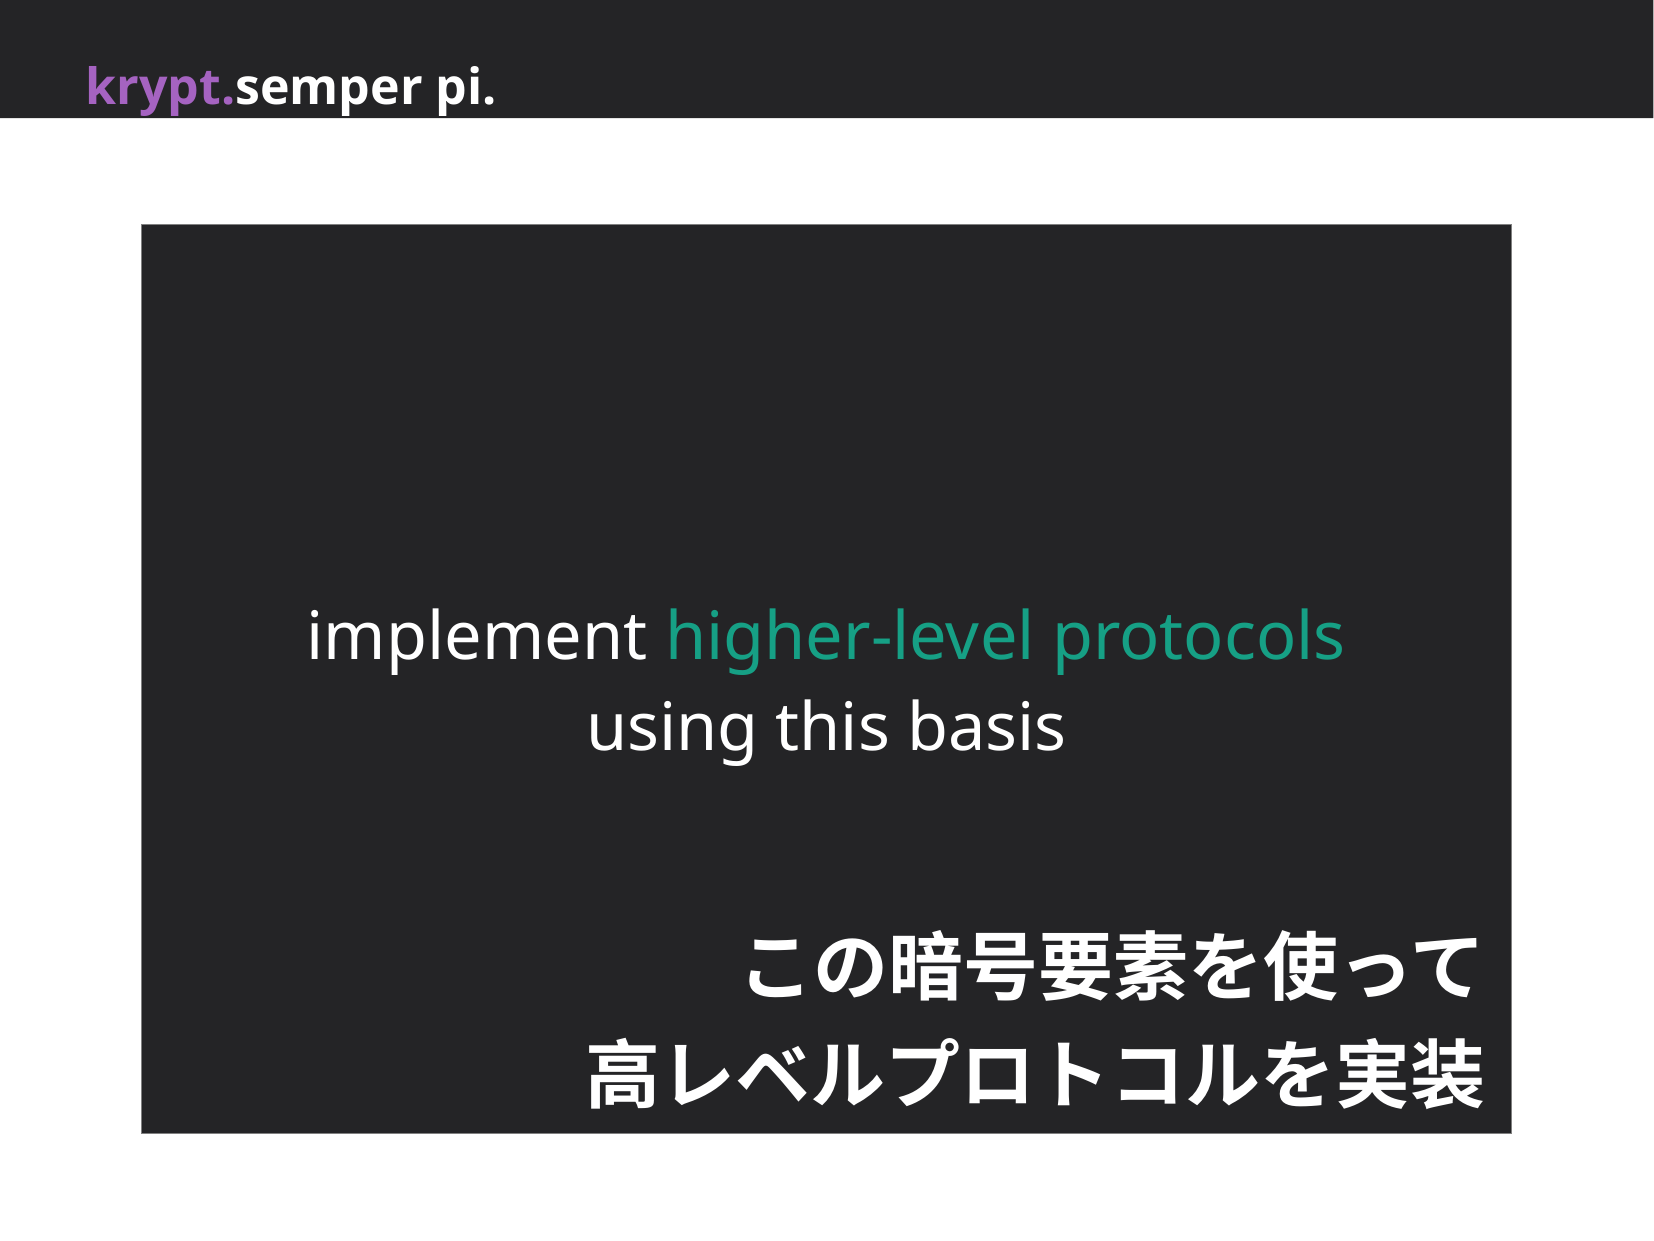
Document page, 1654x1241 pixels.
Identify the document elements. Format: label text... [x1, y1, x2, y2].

text_box implement higher-level protocols using this basis [141, 224, 1512, 1134]
text_box [0, 0, 1654, 119]
text_box krypt.semper pi. [70, 43, 544, 119]
text_box この暗号要素を使って 高レベルプロトコルを実装 [153, 909, 1501, 1123]
